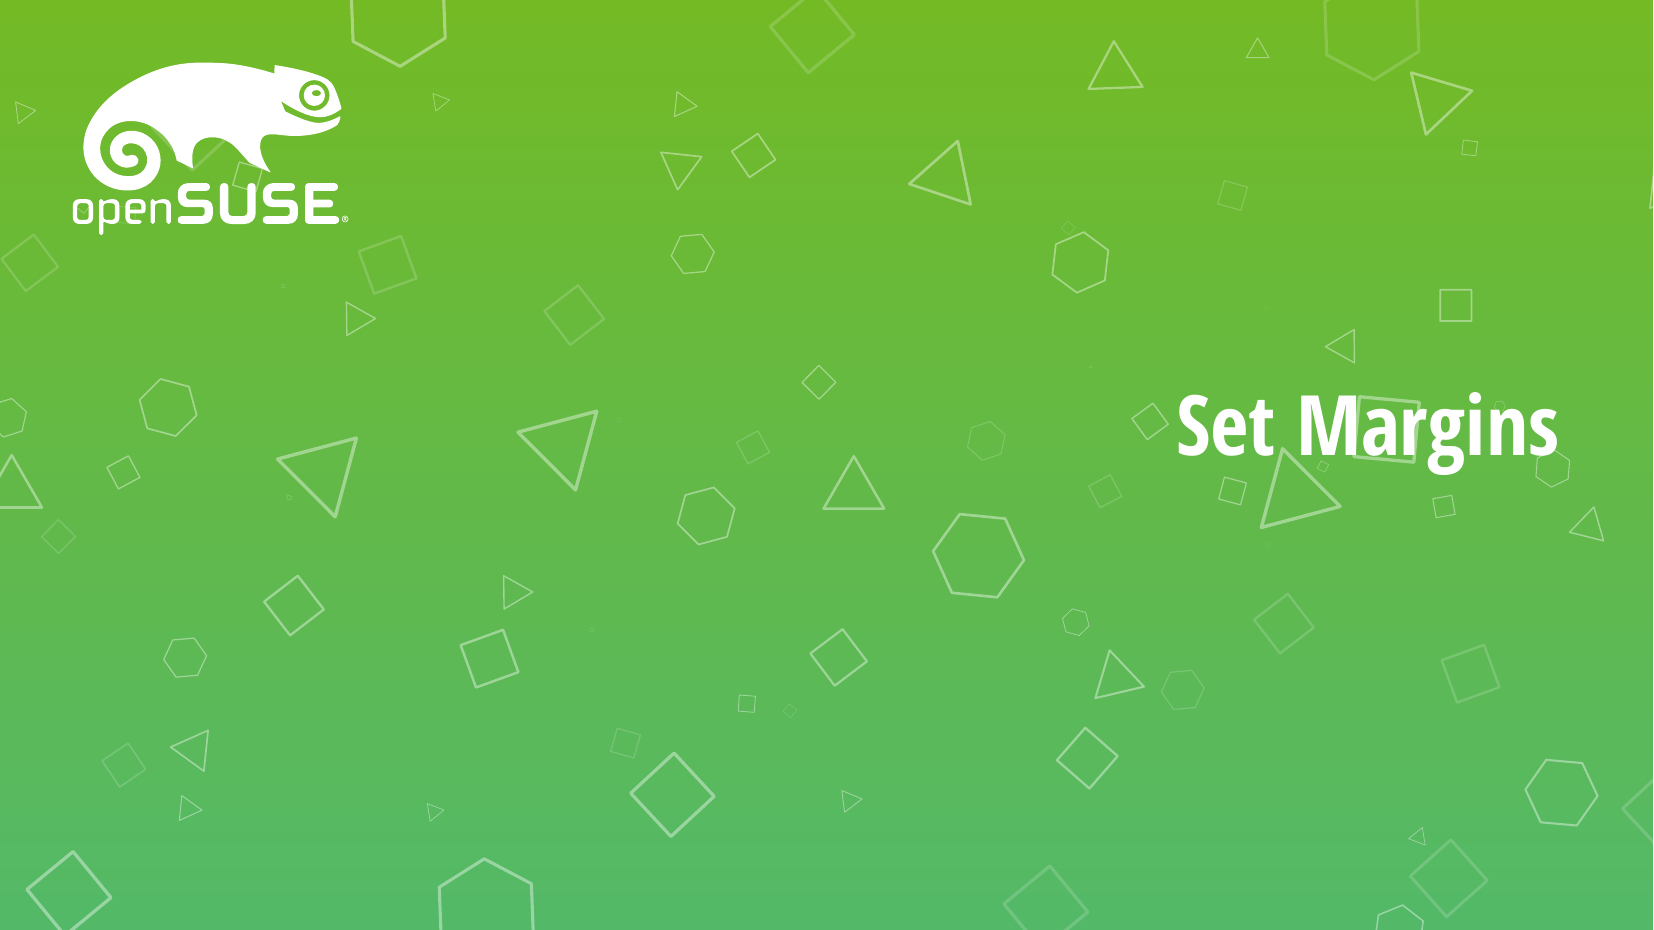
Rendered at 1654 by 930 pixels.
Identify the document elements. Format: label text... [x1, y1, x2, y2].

title Set Margins [600, 119, 1561, 480]
